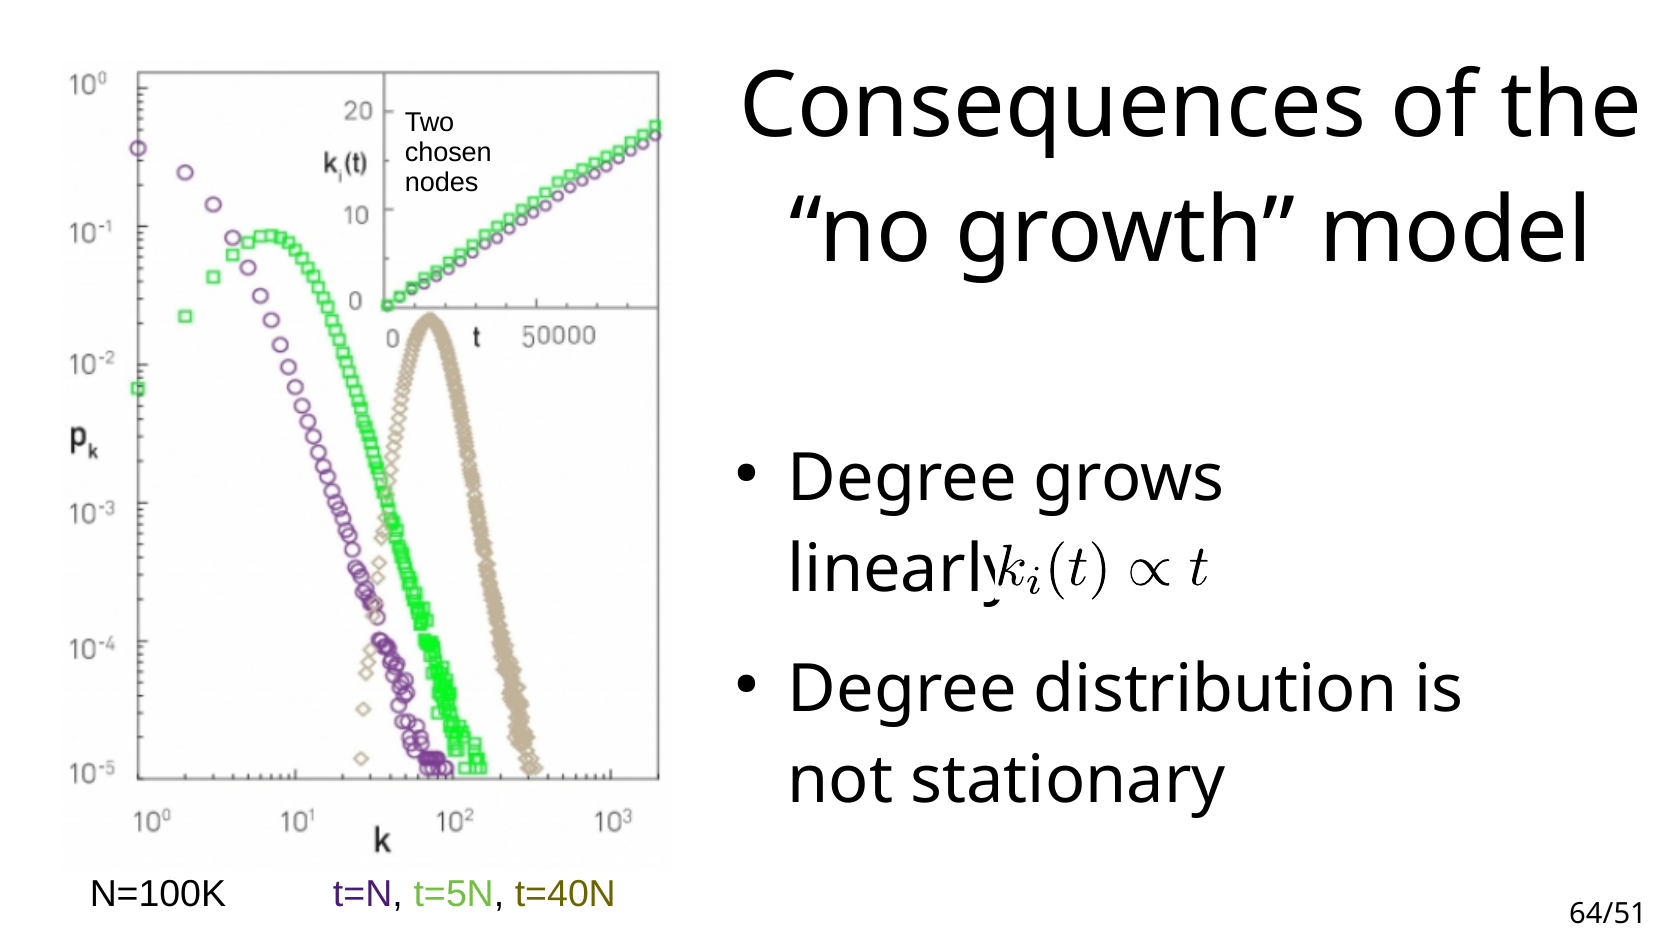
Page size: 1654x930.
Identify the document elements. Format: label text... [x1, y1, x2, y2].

text_box N=100K [75, 864, 256, 922]
text_box t=N, t=5N, t=40N [288, 864, 661, 922]
title Consequences of the “no growth” model [735, 9, 1648, 318]
picture [62, 60, 672, 872]
text_box Two chosen nodes [390, 99, 541, 205]
list Degree grows linearly Degree distribution is not stationary [716, 428, 1583, 829]
text_box [995, 541, 1210, 600]
